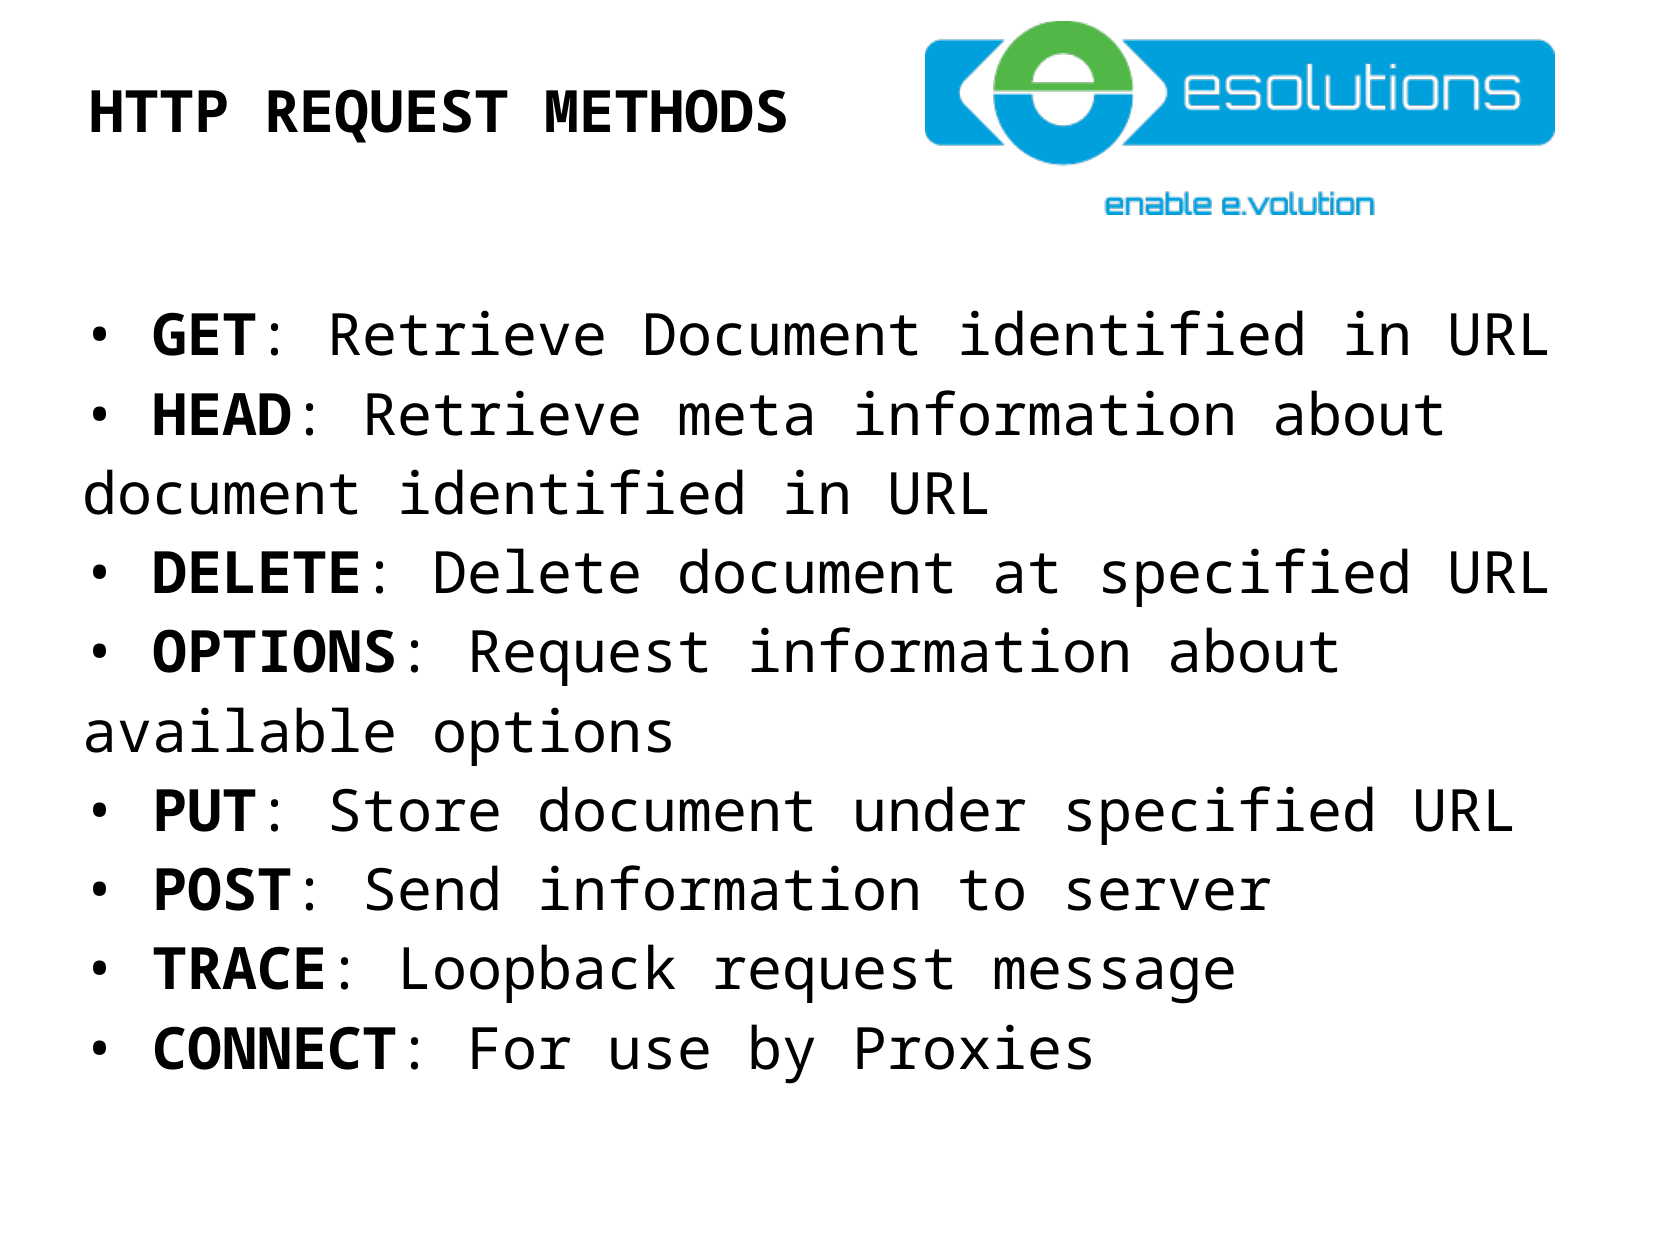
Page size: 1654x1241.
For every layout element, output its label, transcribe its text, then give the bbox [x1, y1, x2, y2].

picture [1360, 201, 1370, 215]
subtitle • GET: Retrieve Document identified in URL • HEAD: Retrieve meta information about document identified in URL • DELETE: Delete document at specified URL • OPTIONS: Request information about available options • PUT: Store document under specified URL • POST: Send information to server • TRACE: Loopback request message • CONNECT: For use by Proxies [82, 215, 1571, 1086]
picture [1267, 75, 1302, 110]
picture [1444, 75, 1479, 110]
picture [1340, 201, 1351, 211]
picture [1485, 75, 1521, 110]
picture [1366, 64, 1385, 110]
picture [925, 21, 1555, 215]
picture [1185, 75, 1220, 110]
picture [1226, 201, 1236, 205]
picture [1130, 201, 1139, 215]
picture [1307, 64, 1319, 110]
picture [1197, 201, 1208, 205]
picture [1110, 201, 1120, 205]
picture [1325, 75, 1361, 110]
picture [1403, 75, 1438, 110]
picture [1390, 75, 1396, 110]
text_box HTTP REQUEST METHODS [75, 63, 916, 151]
picture [1226, 75, 1261, 110]
picture [1169, 201, 1179, 211]
